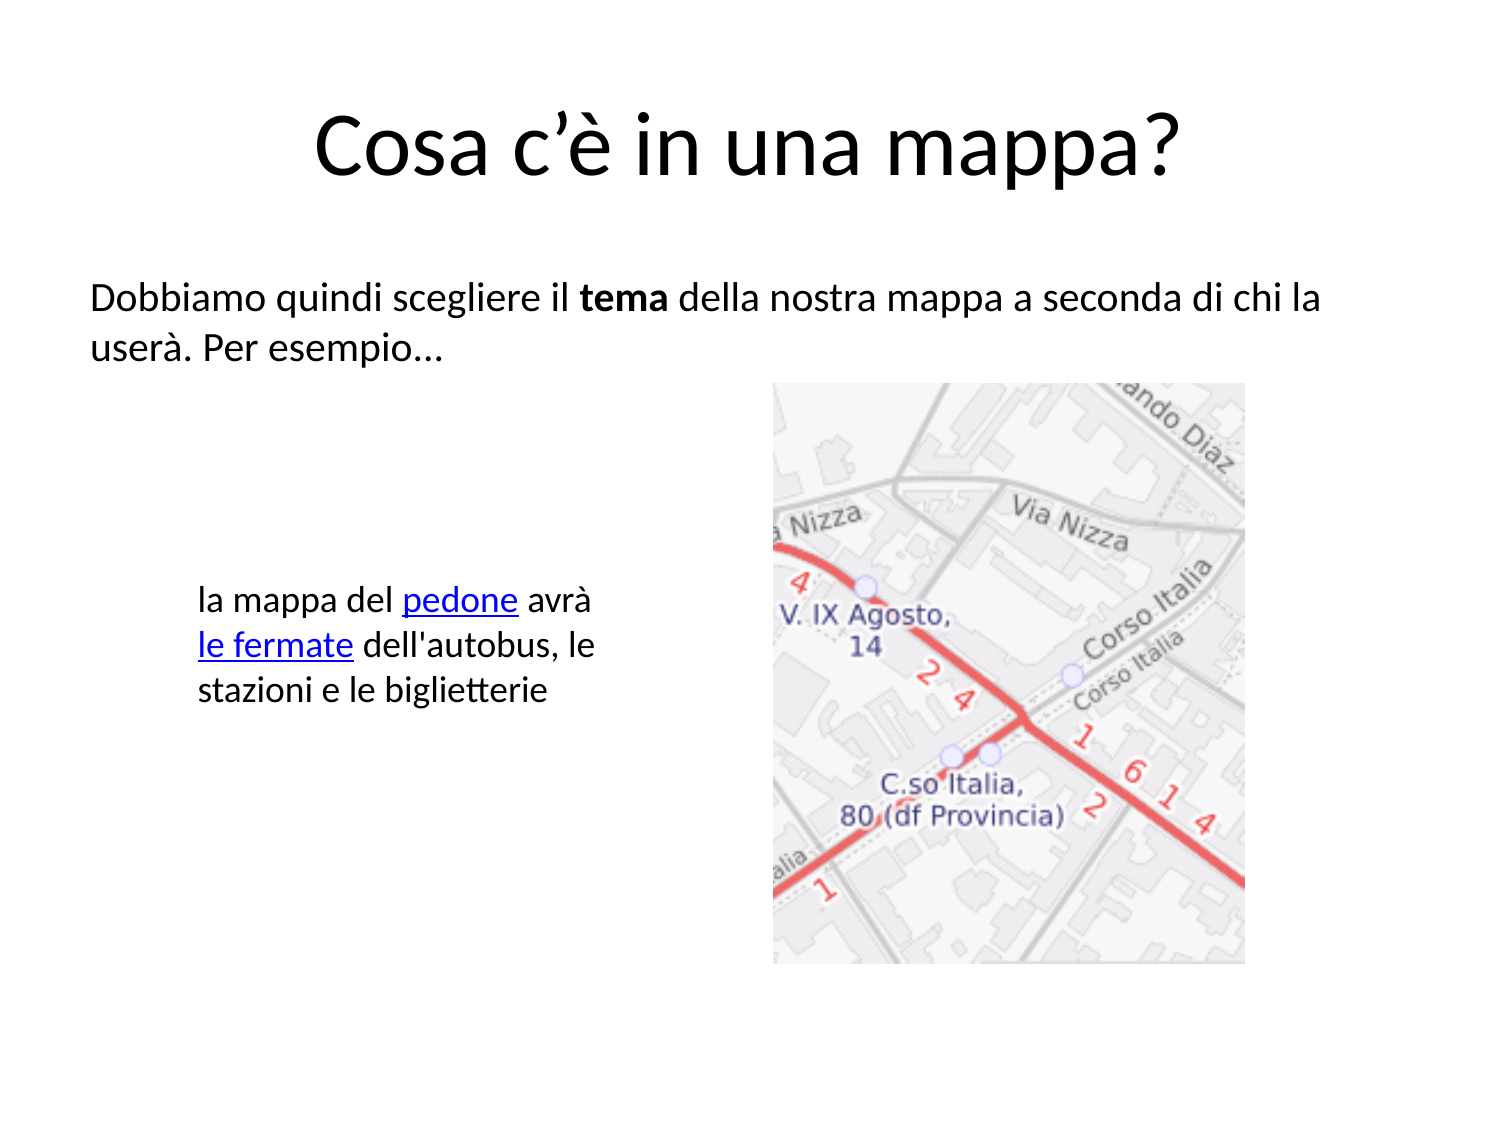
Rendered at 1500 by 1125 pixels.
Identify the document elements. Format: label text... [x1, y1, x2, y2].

text_box la mappa del pedone avrà le fermate dell'autobus, le stazioni e le biglietterie [183, 567, 691, 718]
list Dobbiamo quindi scegliere il tema della nostra mappa a seconda di chi la userà. Per esempio... [75, 262, 1425, 409]
picture [773, 383, 1245, 964]
title Cosa c’è in una mappa? [75, 45, 1425, 233]
